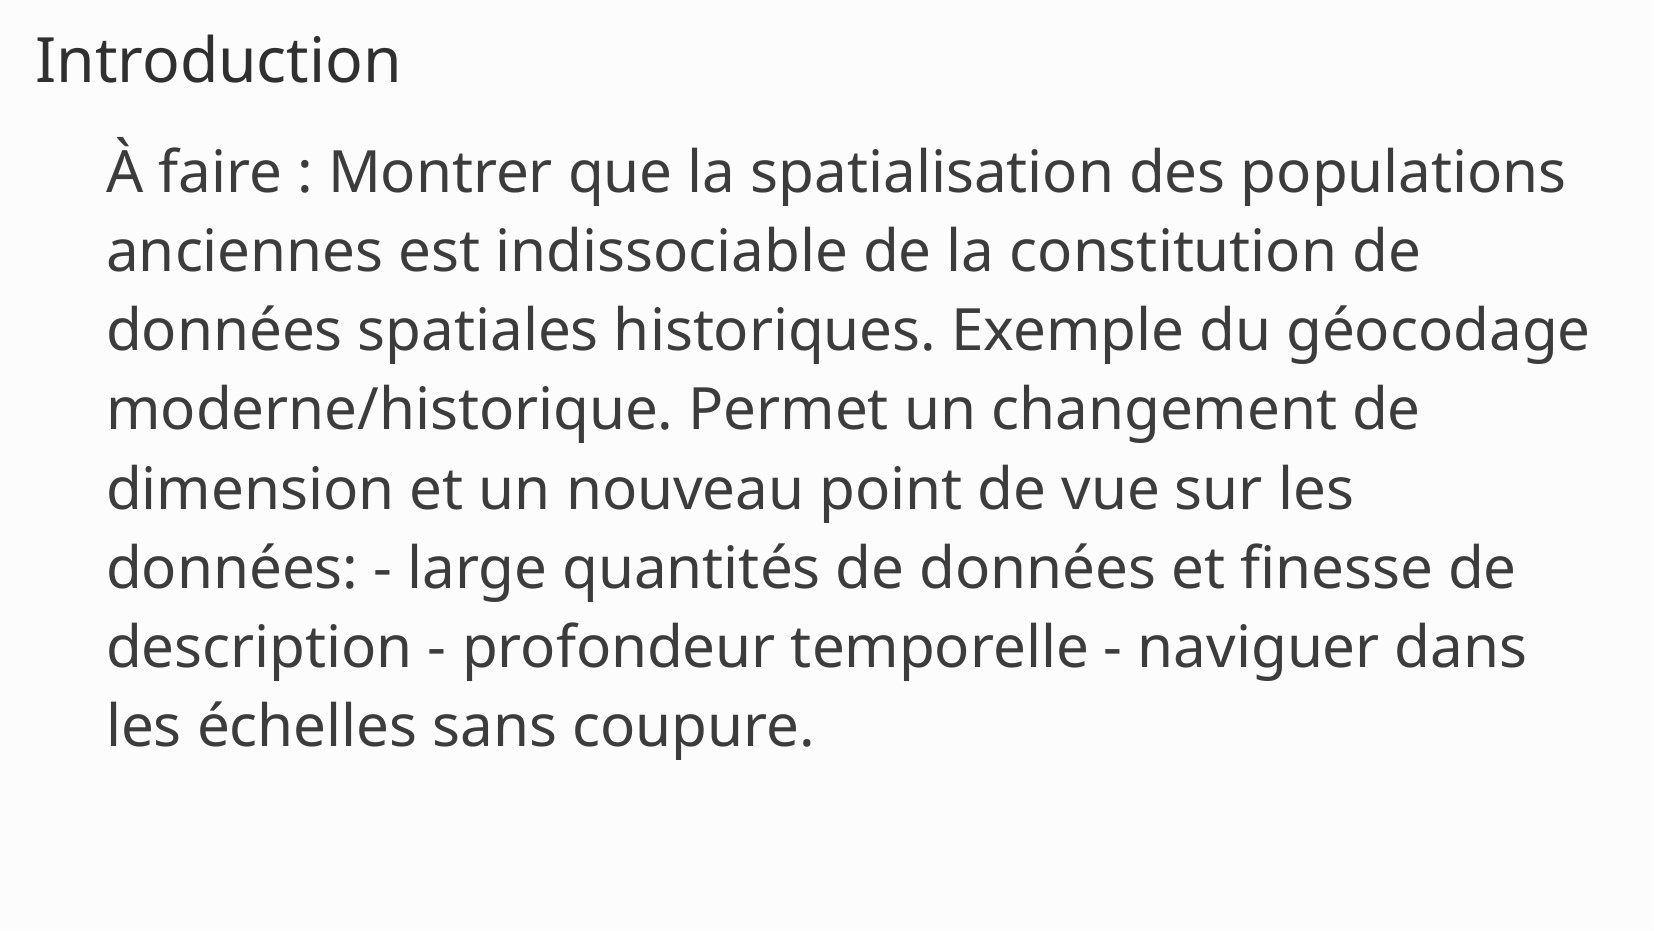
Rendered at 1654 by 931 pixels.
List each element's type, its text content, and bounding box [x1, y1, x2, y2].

title Introduction [35, 10, 1619, 107]
list À faire : Montrer que la spatialisation des populations anciennes est indissociable de la constitution de données spatiales historiques. Exemple du géocodage moderne/historique. Permet un changement de dimension et un nouveau point de vue sur les données: - large quantités de données et finesse de description - profondeur temporelle - naviguer dans les échelles sans coupure. [35, 129, 1619, 815]
